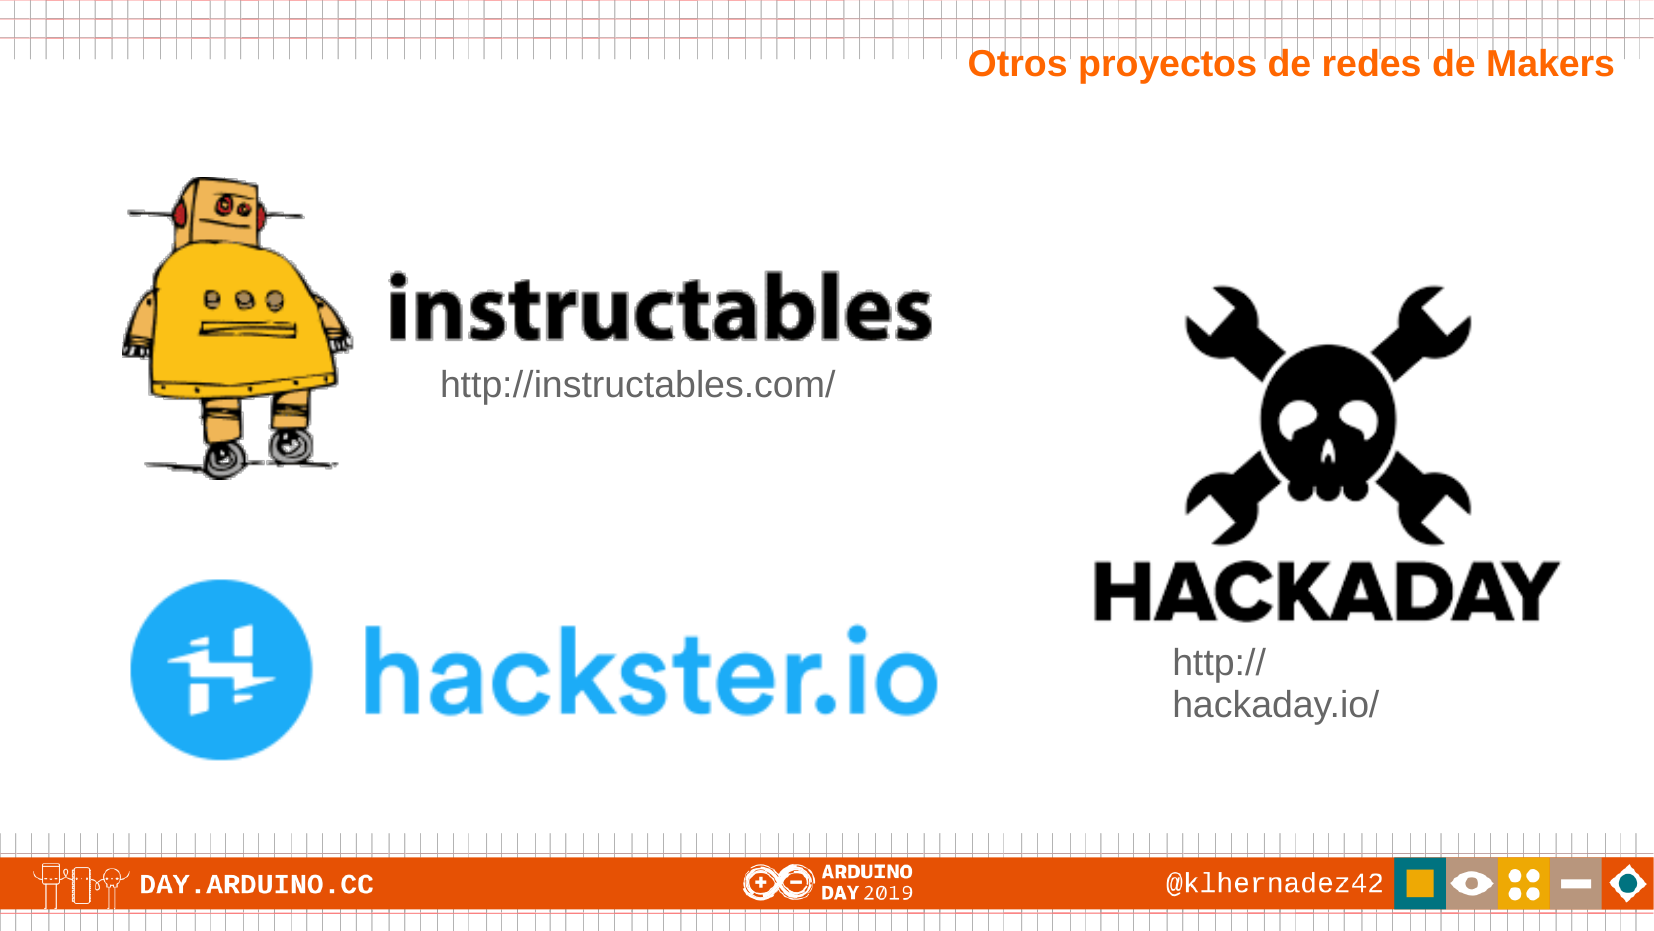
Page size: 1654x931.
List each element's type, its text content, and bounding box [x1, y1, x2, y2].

text_box http://instructables.com/ [425, 356, 851, 414]
text_box Otros proyectos de redes de Makers [377, 35, 1630, 107]
picture [0, 0, 1654, 931]
text_box http://hackaday.io/ [1157, 634, 1489, 691]
